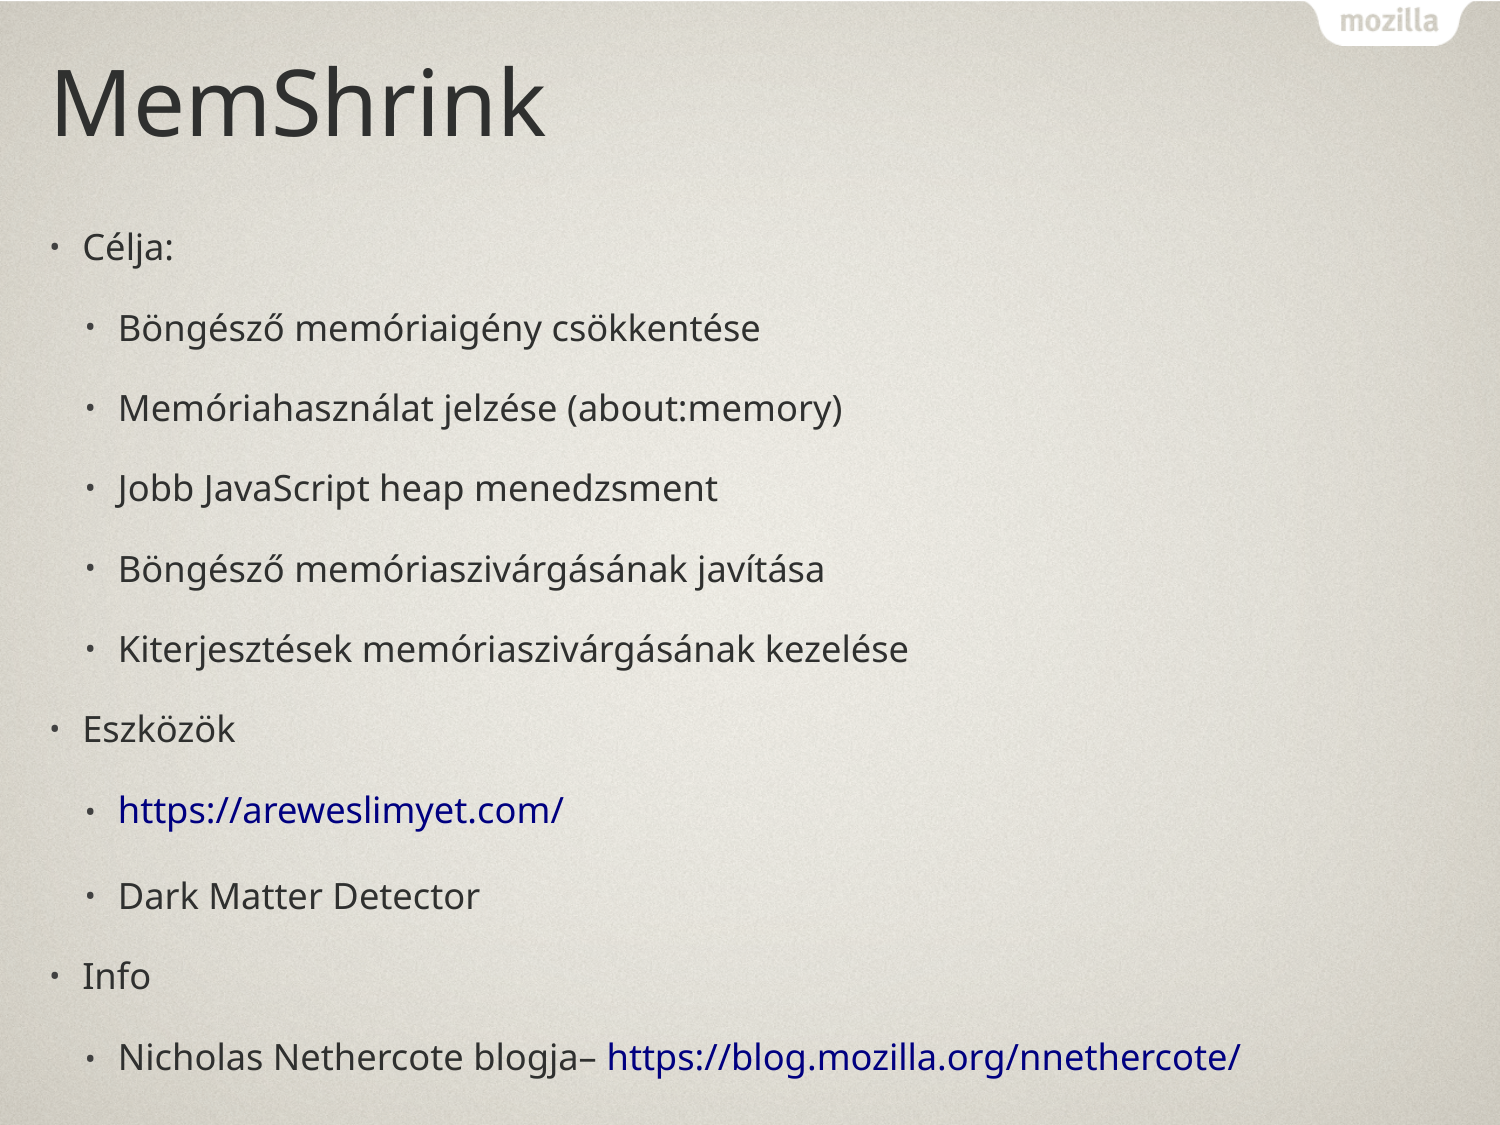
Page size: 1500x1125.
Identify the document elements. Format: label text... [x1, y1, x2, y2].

picture [0, 0, 1500, 1125]
list Célja: Böngésző memóriaigény csökkentése Memóriahasználat jelzése (about:memory) Jobb JavaScript heap menedzsment Böngésző memóriaszivárgásának javítása Kiterjesztések memóriaszivárgásának kezelése Eszközök https://areweslimyet.com/ Dark Matter Detector Info Nicholas Nethercote blogja– https://blog.mozilla.org/nnethercote/ [40, 214, 1459, 1094]
title MemShrink [40, 0, 1459, 214]
